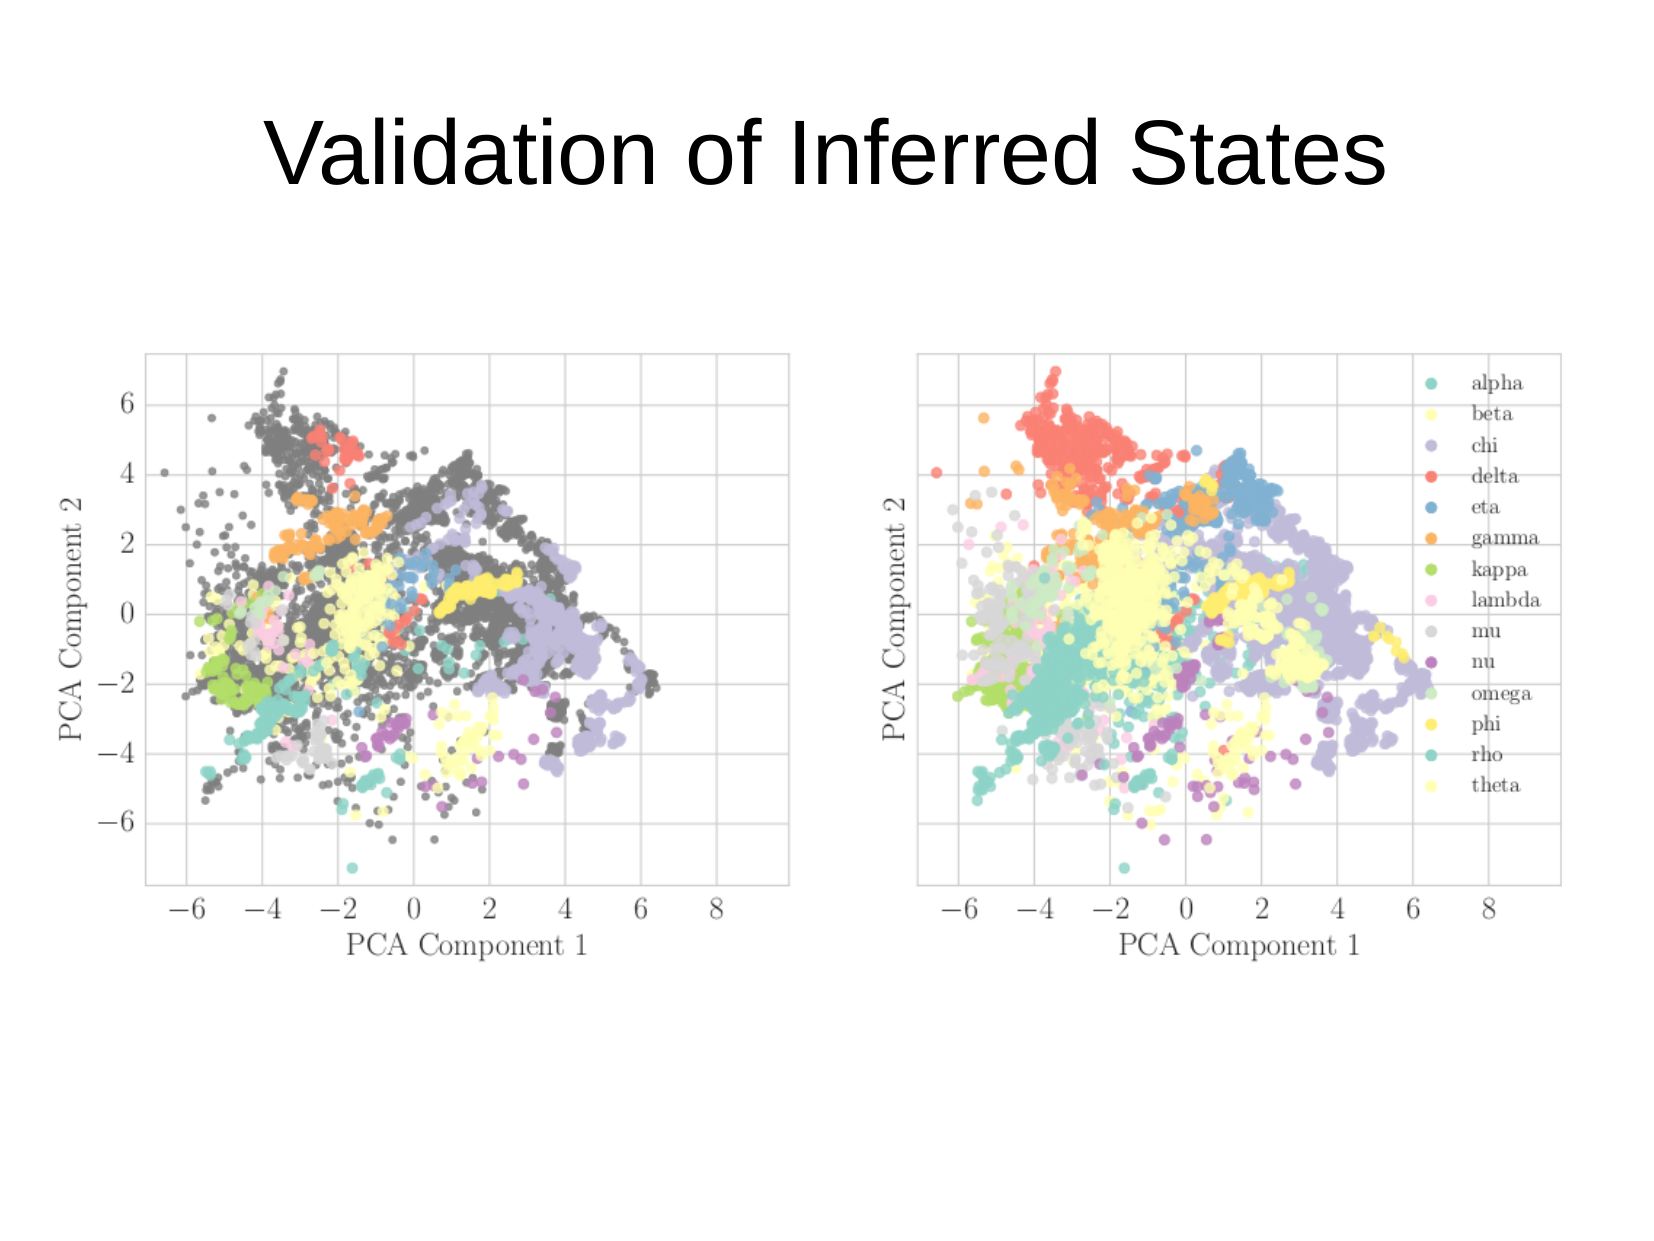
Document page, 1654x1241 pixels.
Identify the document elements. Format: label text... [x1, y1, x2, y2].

title Validation of Inferred States [82, 49, 1571, 257]
picture [4, 314, 1654, 974]
